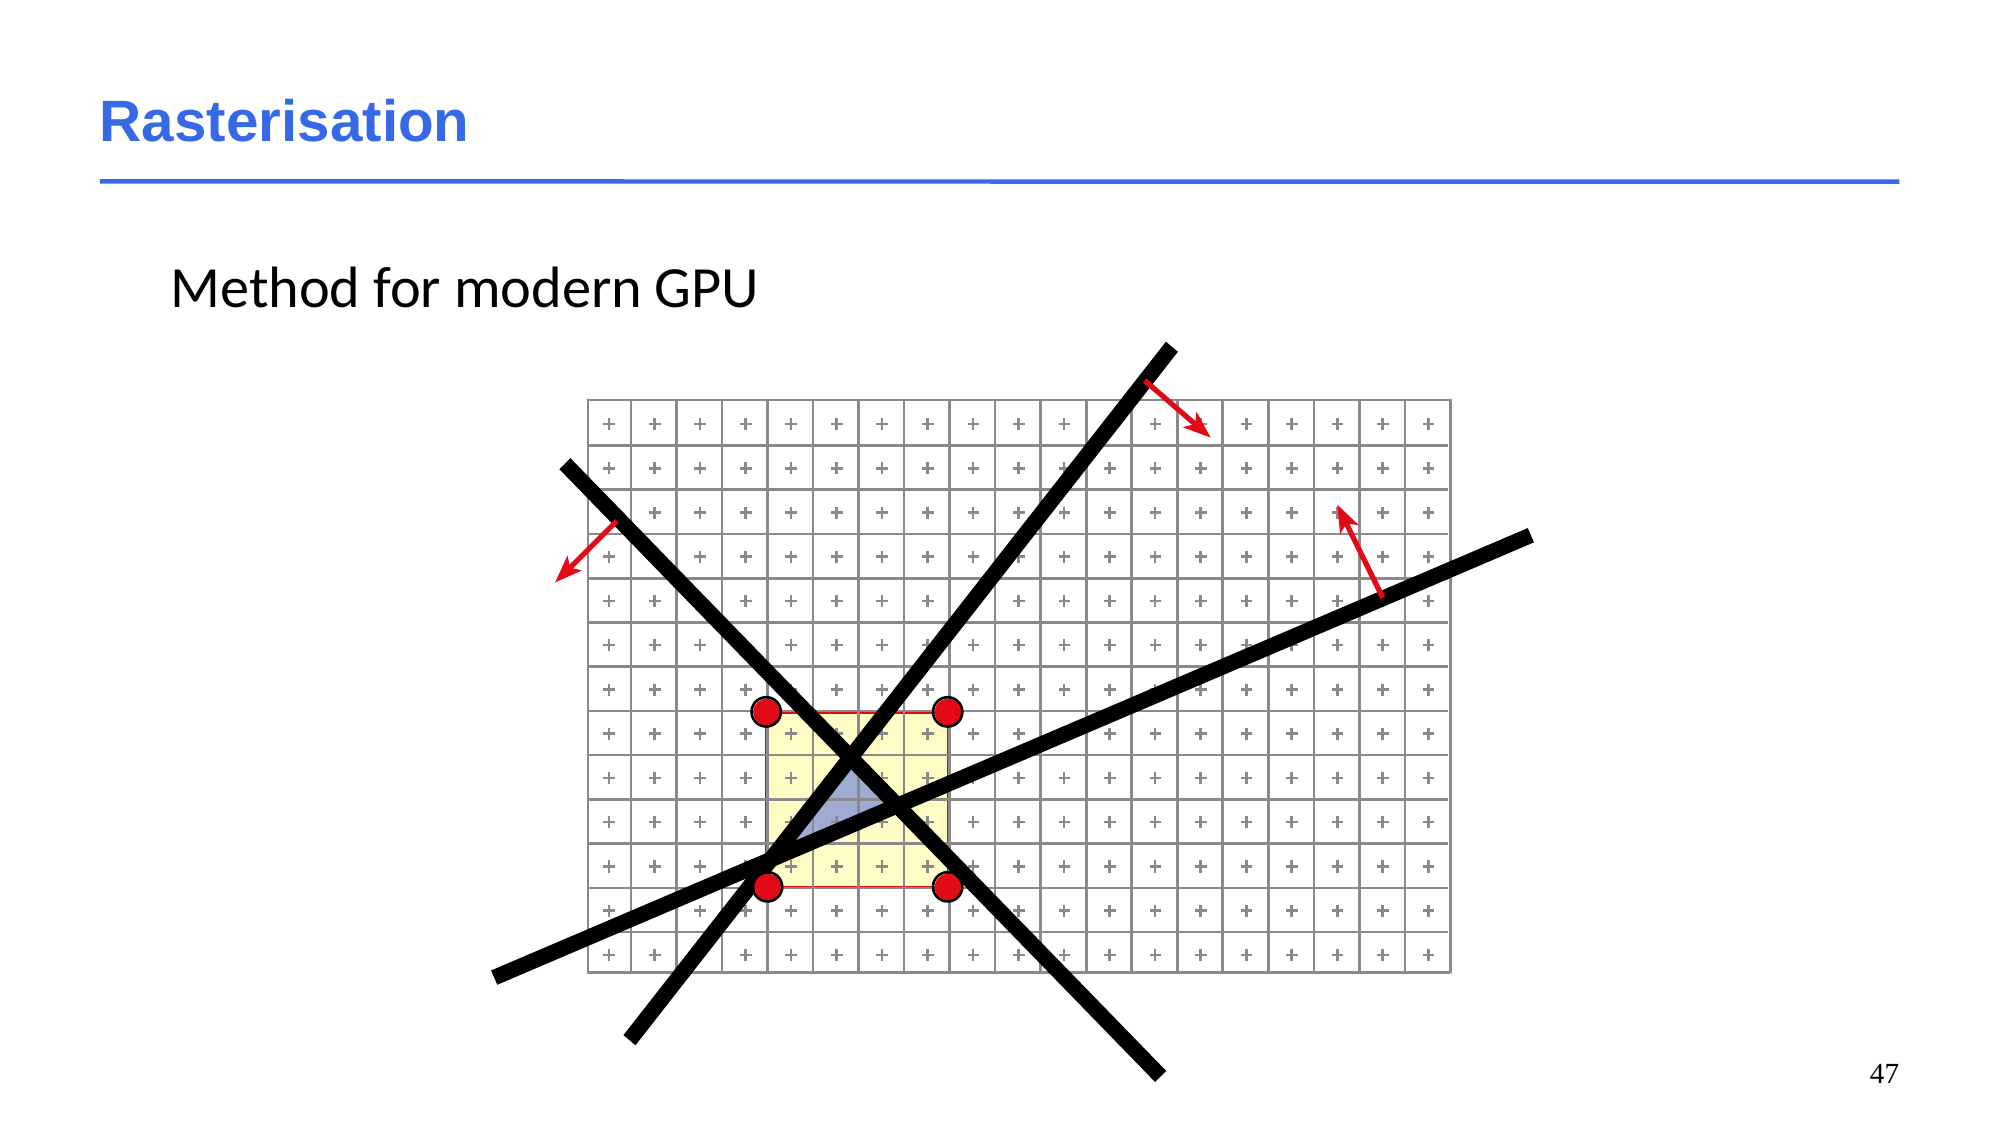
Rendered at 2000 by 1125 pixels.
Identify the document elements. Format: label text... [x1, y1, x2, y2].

picture [486, 337, 1538, 1085]
title Rasterisation [99, 27, 1900, 215]
list Method for modern GPU [100, 263, 1900, 976]
